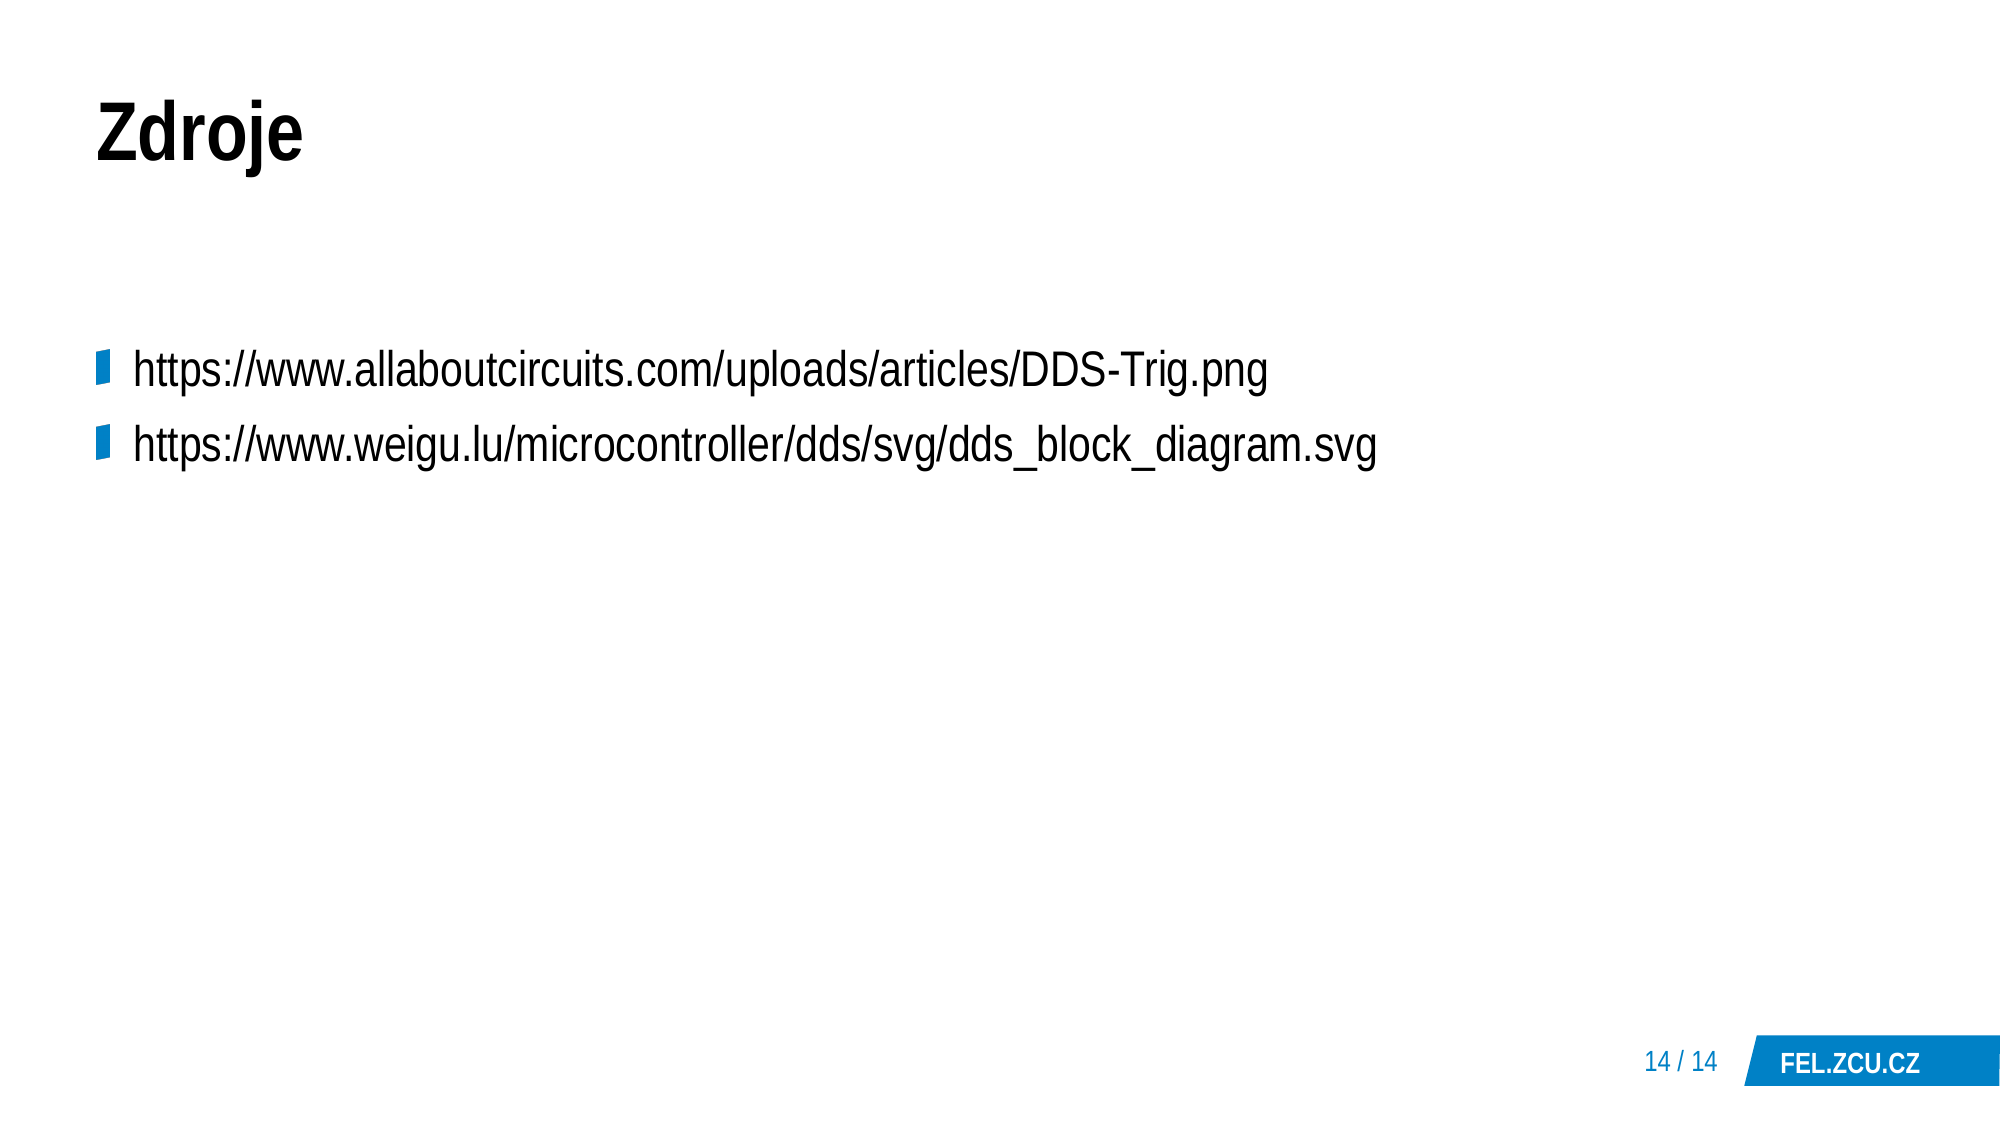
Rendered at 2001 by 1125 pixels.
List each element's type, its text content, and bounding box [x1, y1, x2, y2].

title Zdroje [81, 81, 1918, 299]
list https://www.allaboutcircuits.com/uploads/articles/DDS-Trig.png https://www.weigu.lu/microcontroller/dds/svg/dds_block_diagram.svg [81, 335, 1918, 985]
slide_number <number> / 14 [1412, 1035, 1733, 1086]
